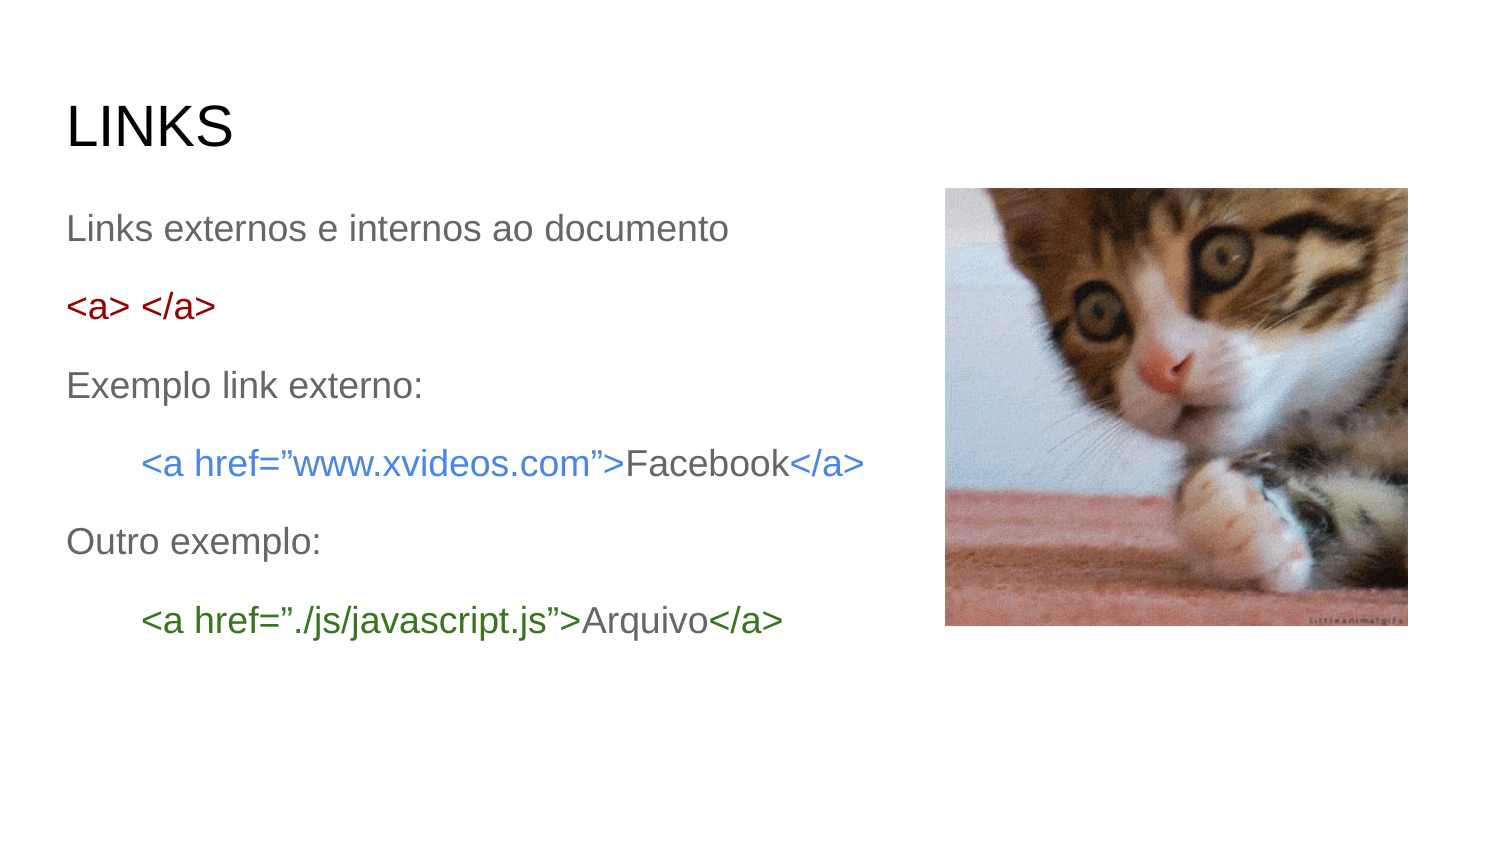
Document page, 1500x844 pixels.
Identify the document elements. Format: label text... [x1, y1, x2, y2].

title LINKS [51, 72, 1449, 167]
list Links externos e internos ao documento <a> </a> Exemplo link externo: <a href=”www.xvideos.com”>Facebook</a> Outro exemplo: <a href=”./js/javascript.js”>Arquivo</a> [51, 189, 1449, 750]
picture [945, 188, 1408, 626]
